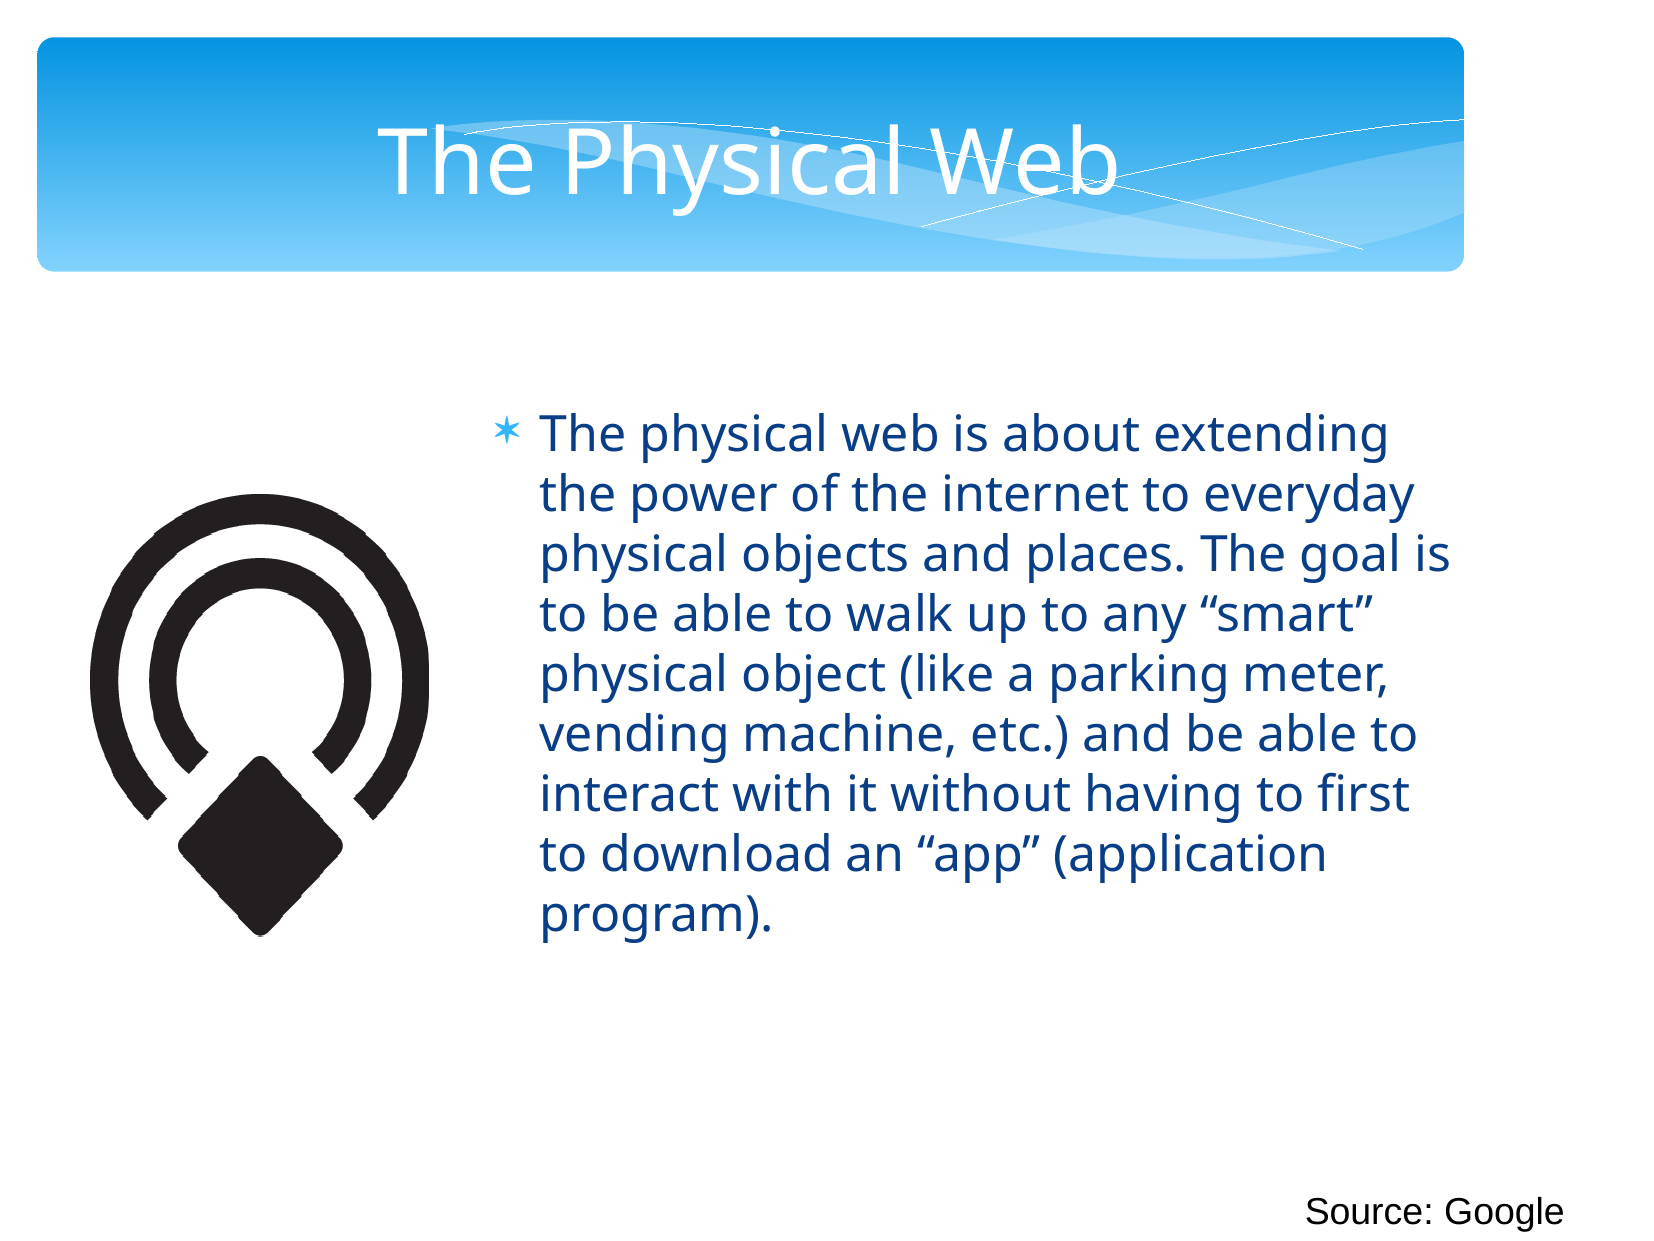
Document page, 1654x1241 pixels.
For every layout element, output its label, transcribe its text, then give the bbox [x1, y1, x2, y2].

text_box Source: Google [1290, 1183, 1654, 1241]
title The Physical Web [74, 55, 1425, 261]
list The physical web is about extending the power of the internet to everyday physical objects and places. The goal is to be able to walk up to any “smart” physical object (like a parking meter, vending machine, etc.) and be able to interact with it without having to first to download an “app” (application program). [480, 393, 1471, 1126]
picture [90, 494, 429, 938]
